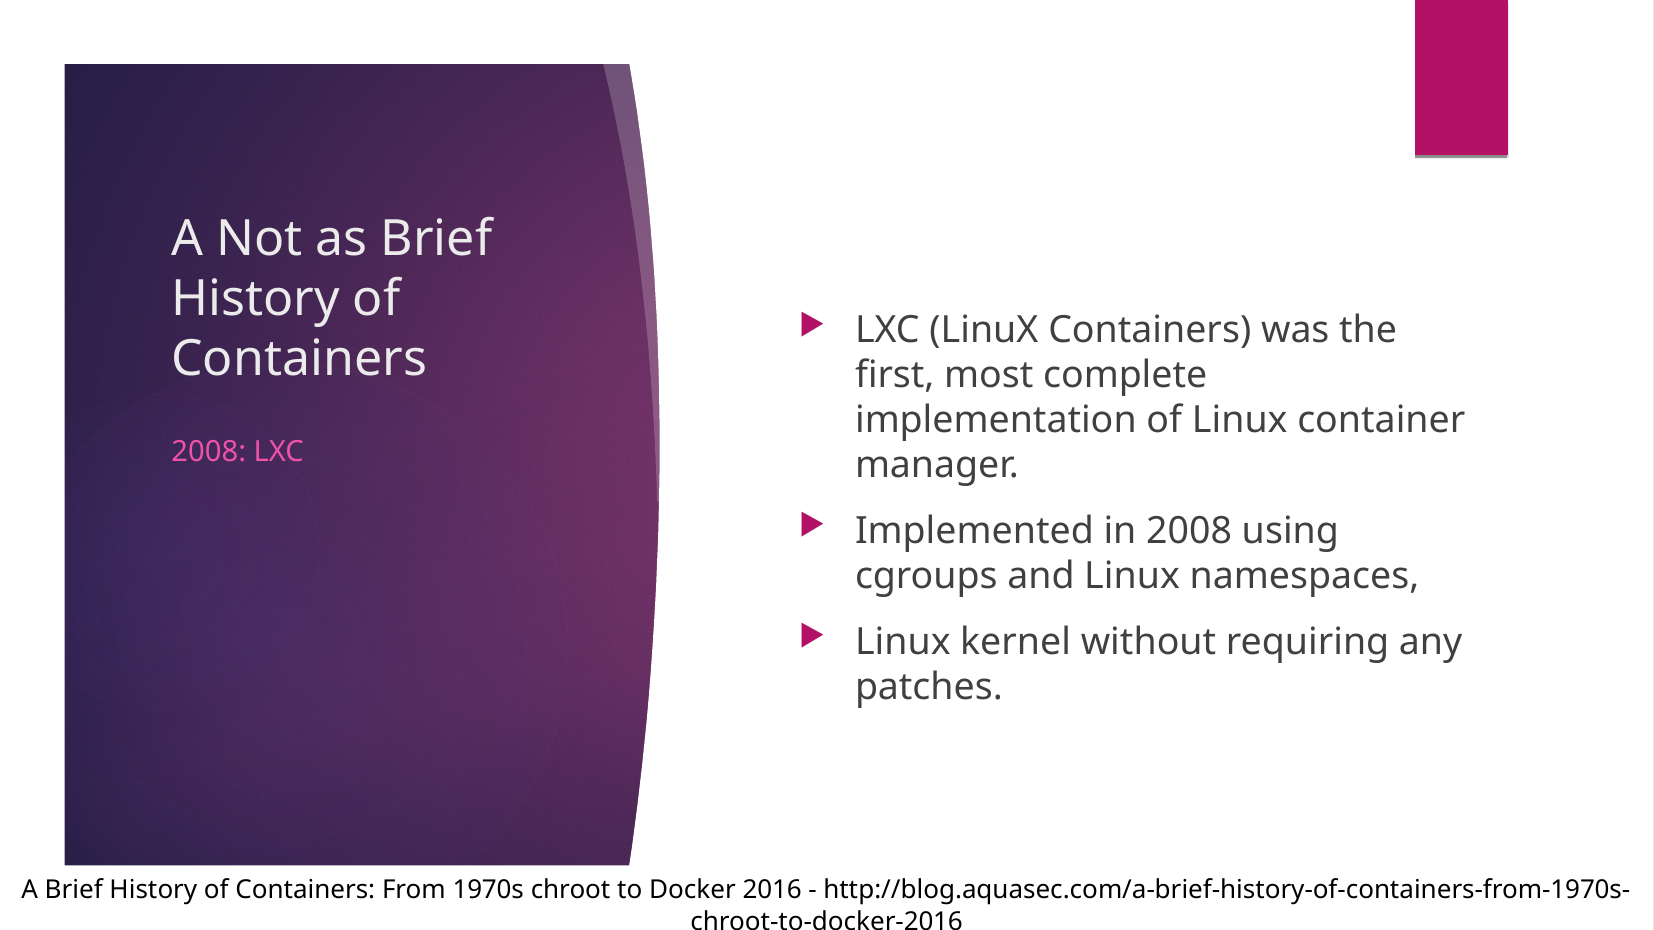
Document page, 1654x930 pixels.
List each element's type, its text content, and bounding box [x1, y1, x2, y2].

title A Not as Brief History of Containers [156, 175, 536, 393]
text_box A Brief History of Containers: From 1970s chroot to Docker 2016 - http://blog.aquasec.com/a-brief-history-of-containers-from-1970s-chroot-to-docker-2016 [0, 865, 1653, 930]
picture [65, 64, 658, 865]
list LXC (LinuX Containers) was the first, most complete implementation of Linux container manager. Implemented in 2008 using cgroups and Linux namespaces, Linux kernel without requiring any patches. [783, 196, 1488, 817]
list 2008: LXC [156, 424, 536, 817]
